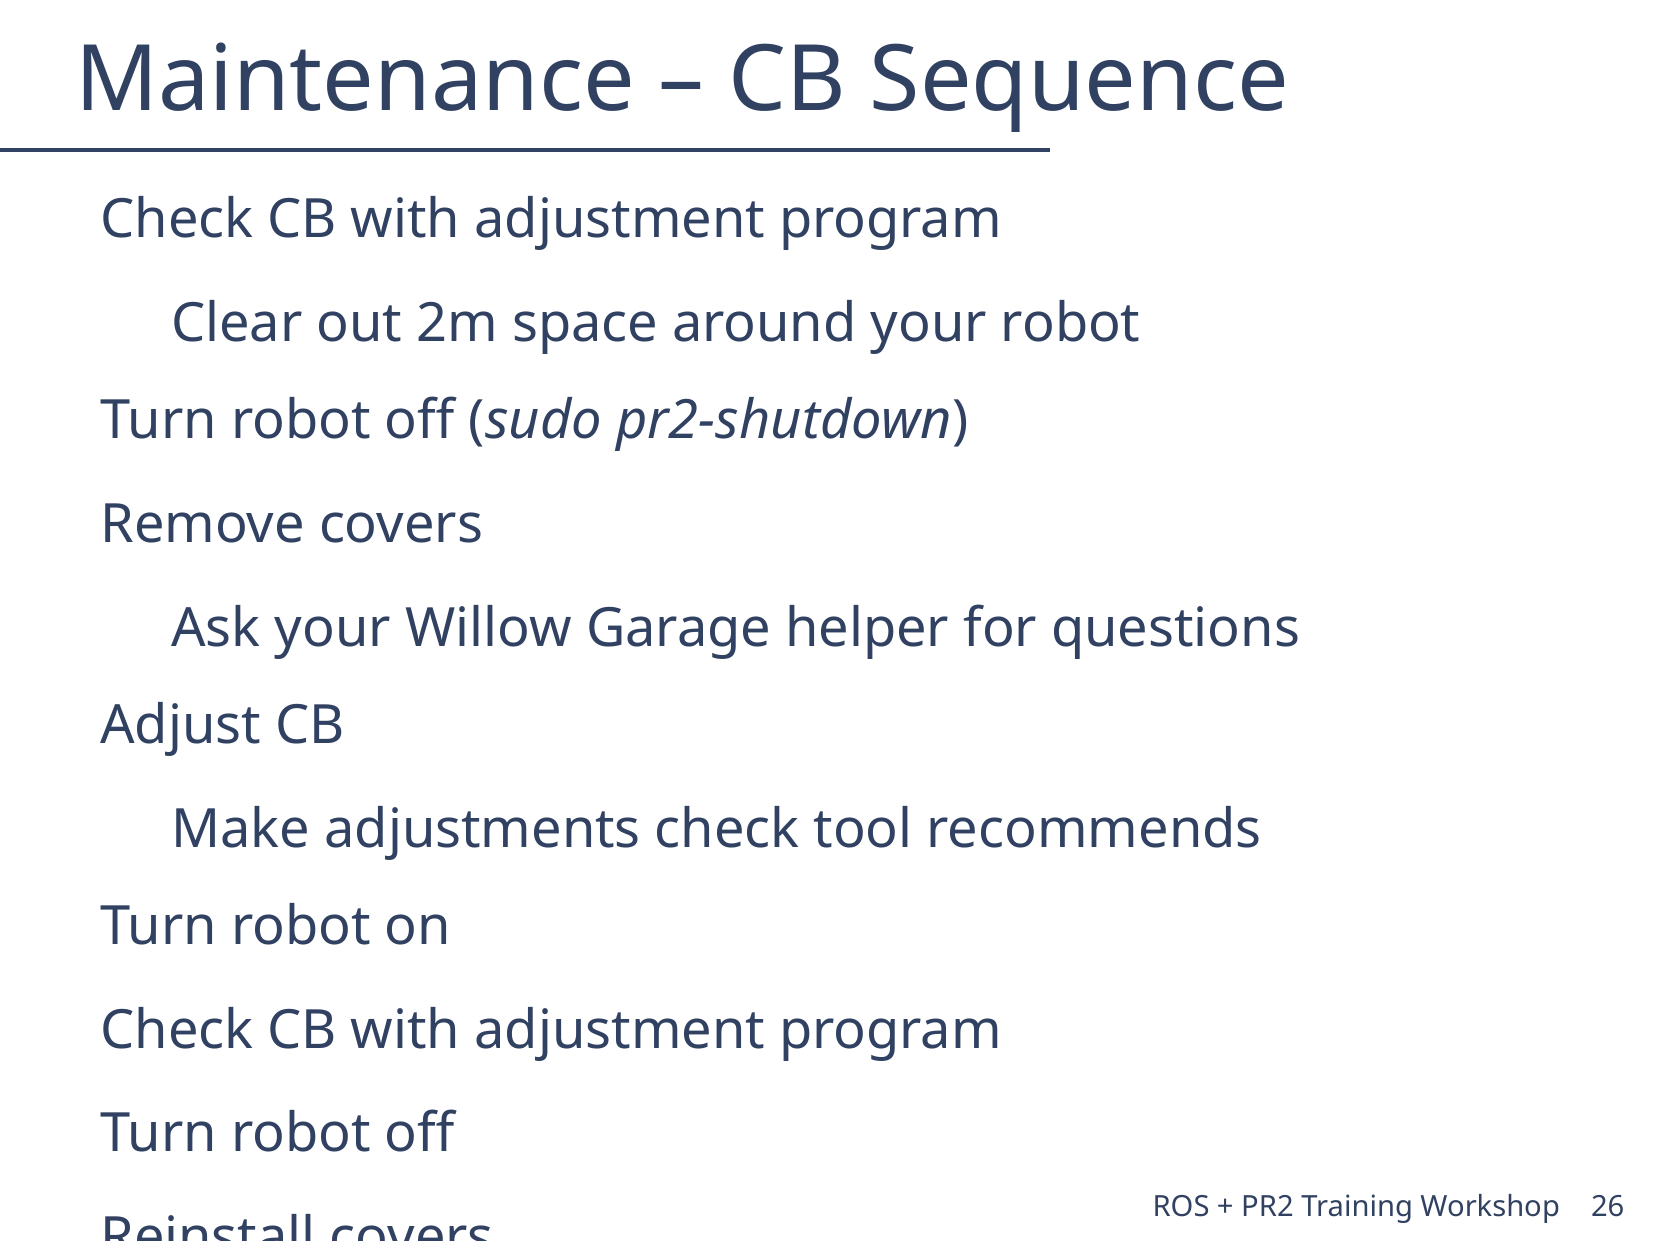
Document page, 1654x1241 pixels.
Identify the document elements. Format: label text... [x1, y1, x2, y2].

title Maintenance – CB Sequence [75, 0, 1564, 151]
list Check CB with adjustment program Clear out 2m space around your robot Turn robot off (sudo pr2-shutdown) Remove covers Ask your Willow Garage helper for questions Adjust CB Make adjustments check tool recommends Turn robot on Check CB with adjustment program Turn robot off Reinstall covers [82, 179, 1571, 1183]
